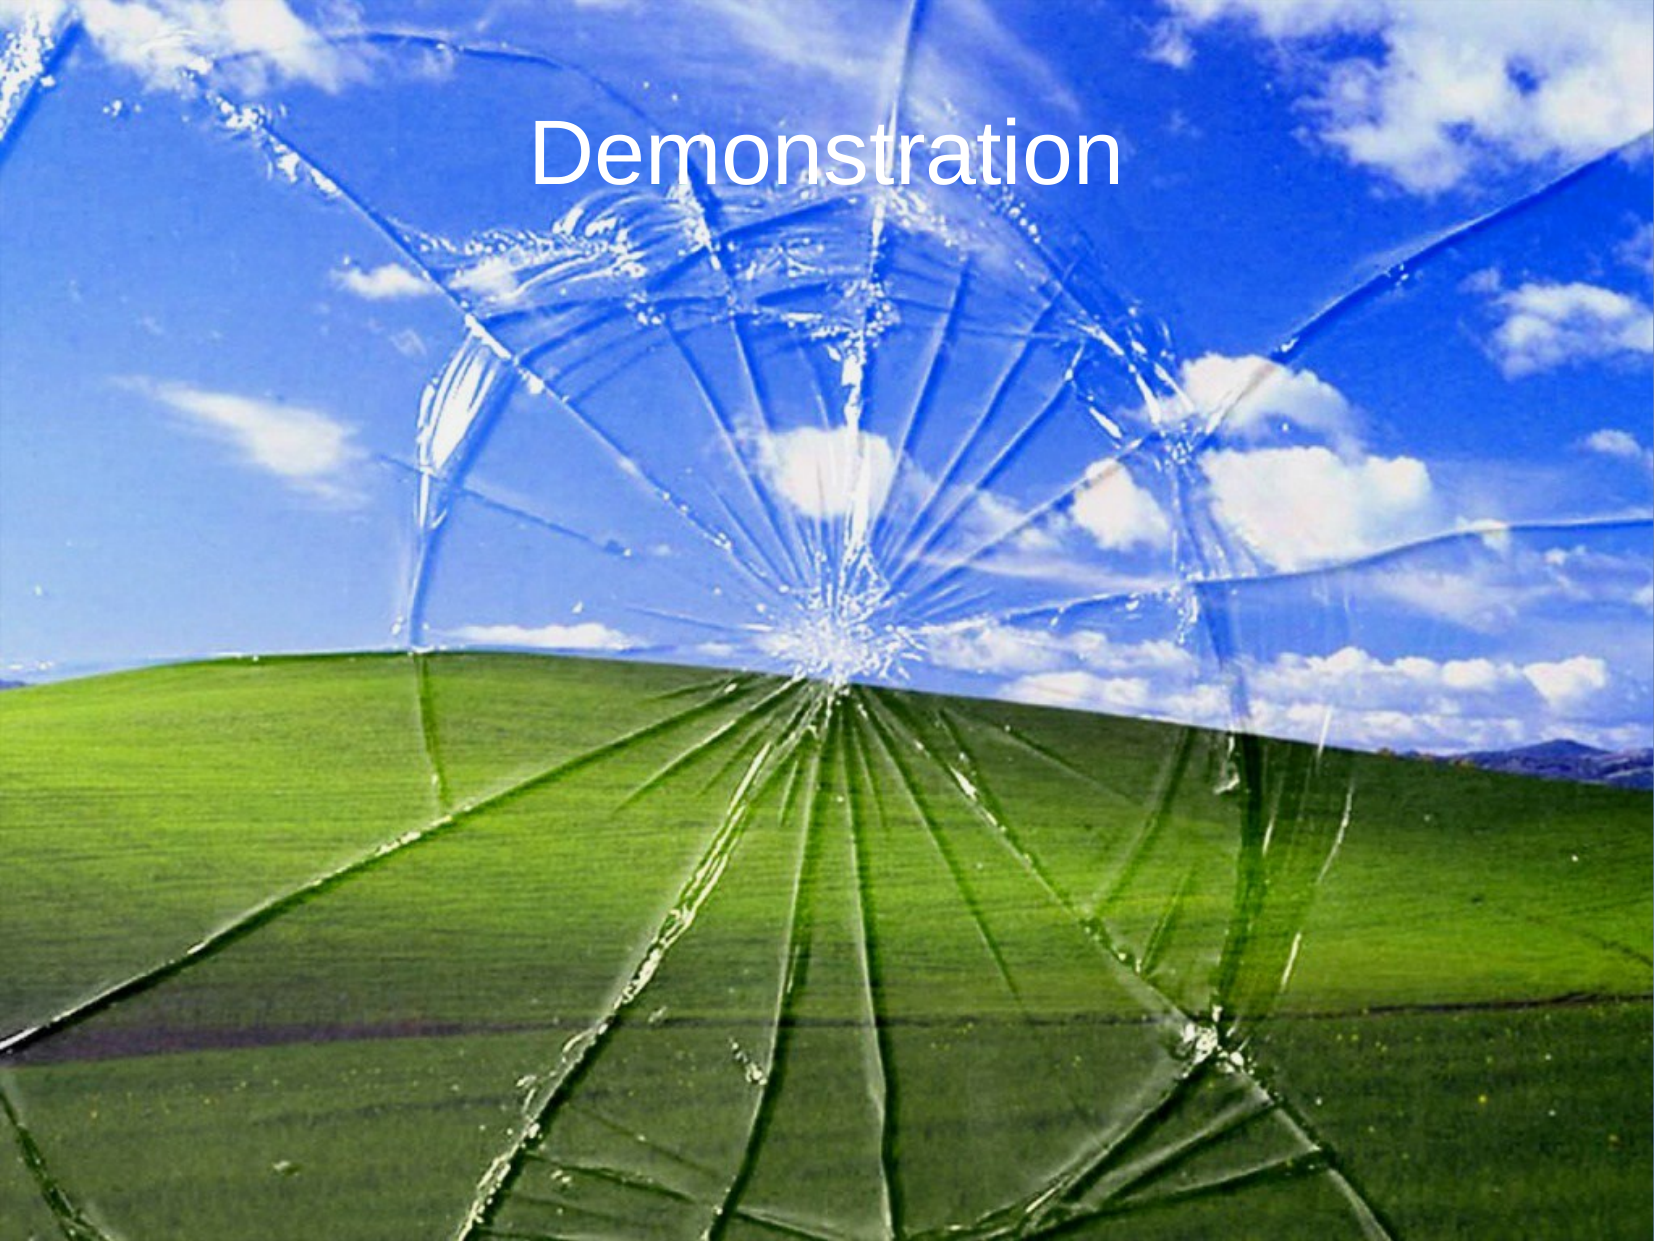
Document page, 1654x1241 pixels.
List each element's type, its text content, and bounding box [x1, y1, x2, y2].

title Demonstration [82, 49, 1571, 257]
picture [0, 0, 1654, 1241]
